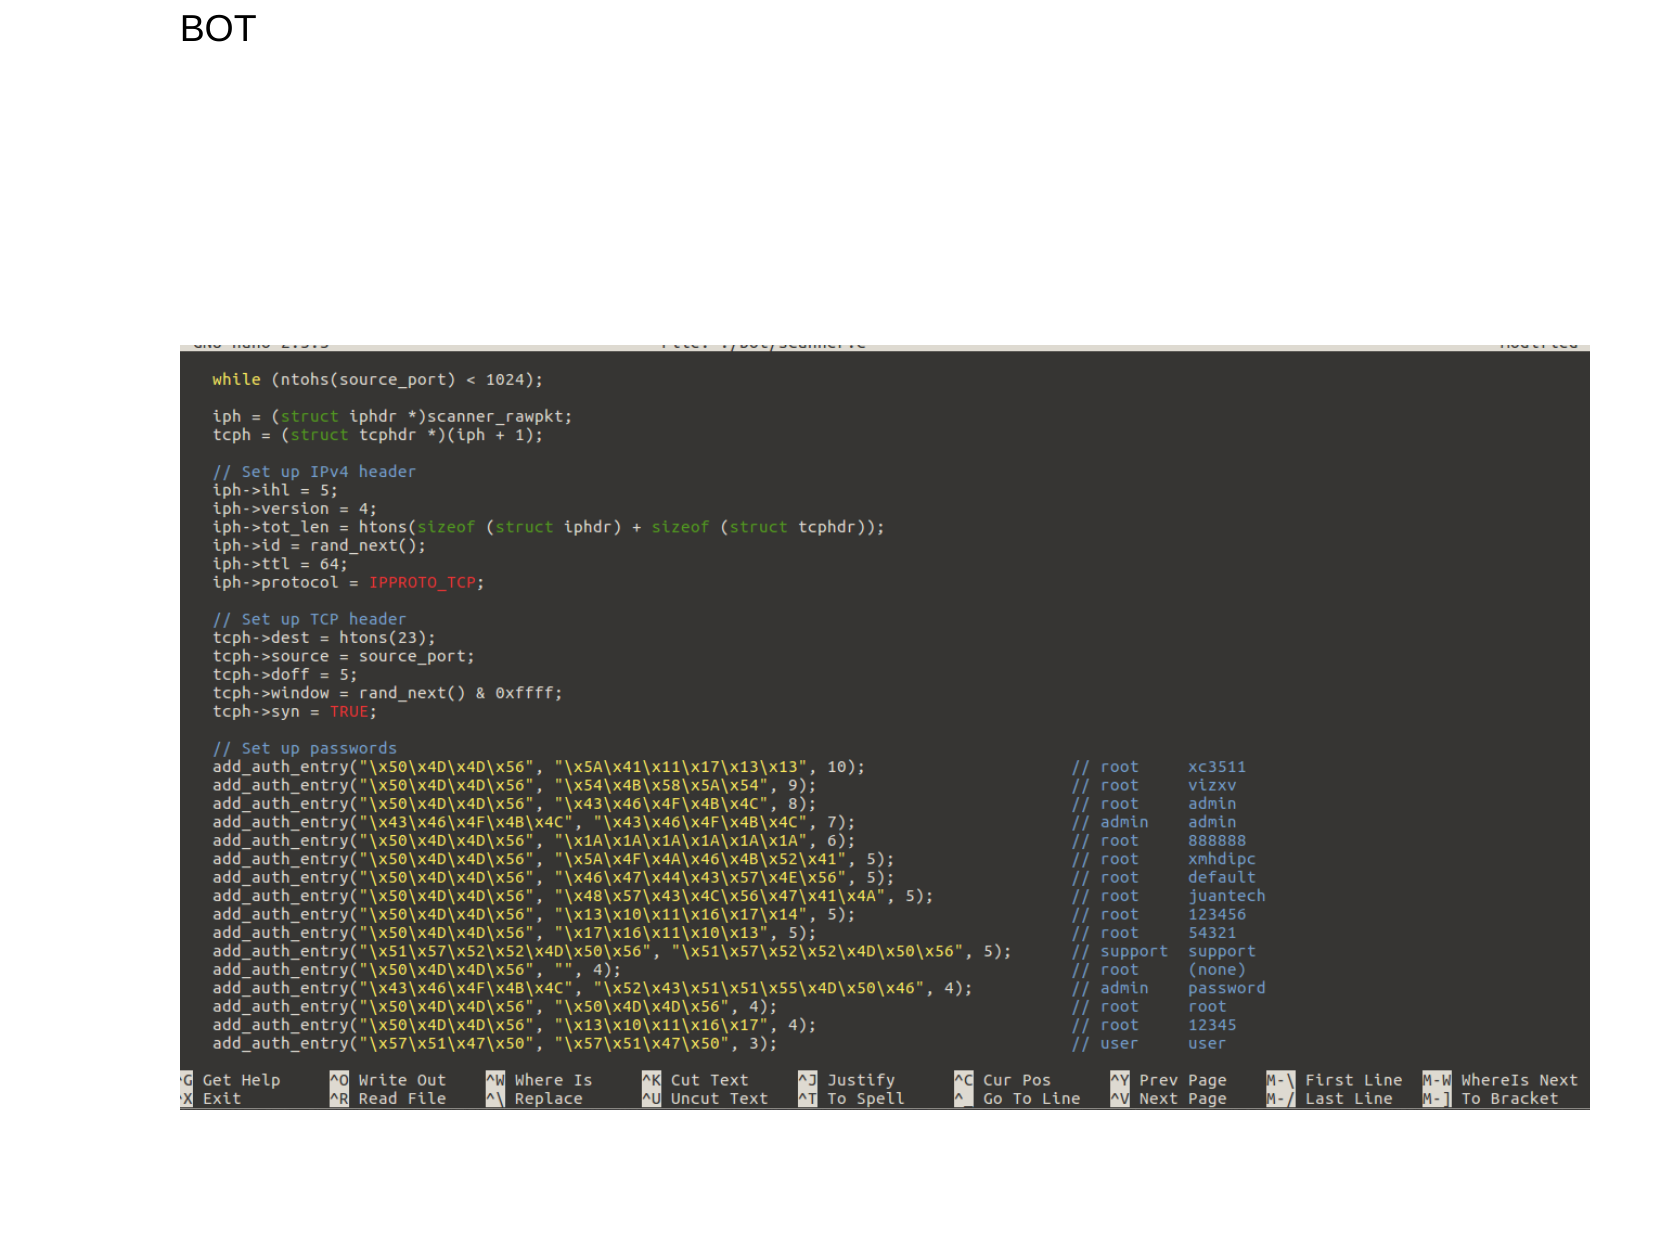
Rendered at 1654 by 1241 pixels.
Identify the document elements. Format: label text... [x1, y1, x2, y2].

text_box BOT [165, 0, 1006, 57]
picture [180, 345, 1590, 1110]
